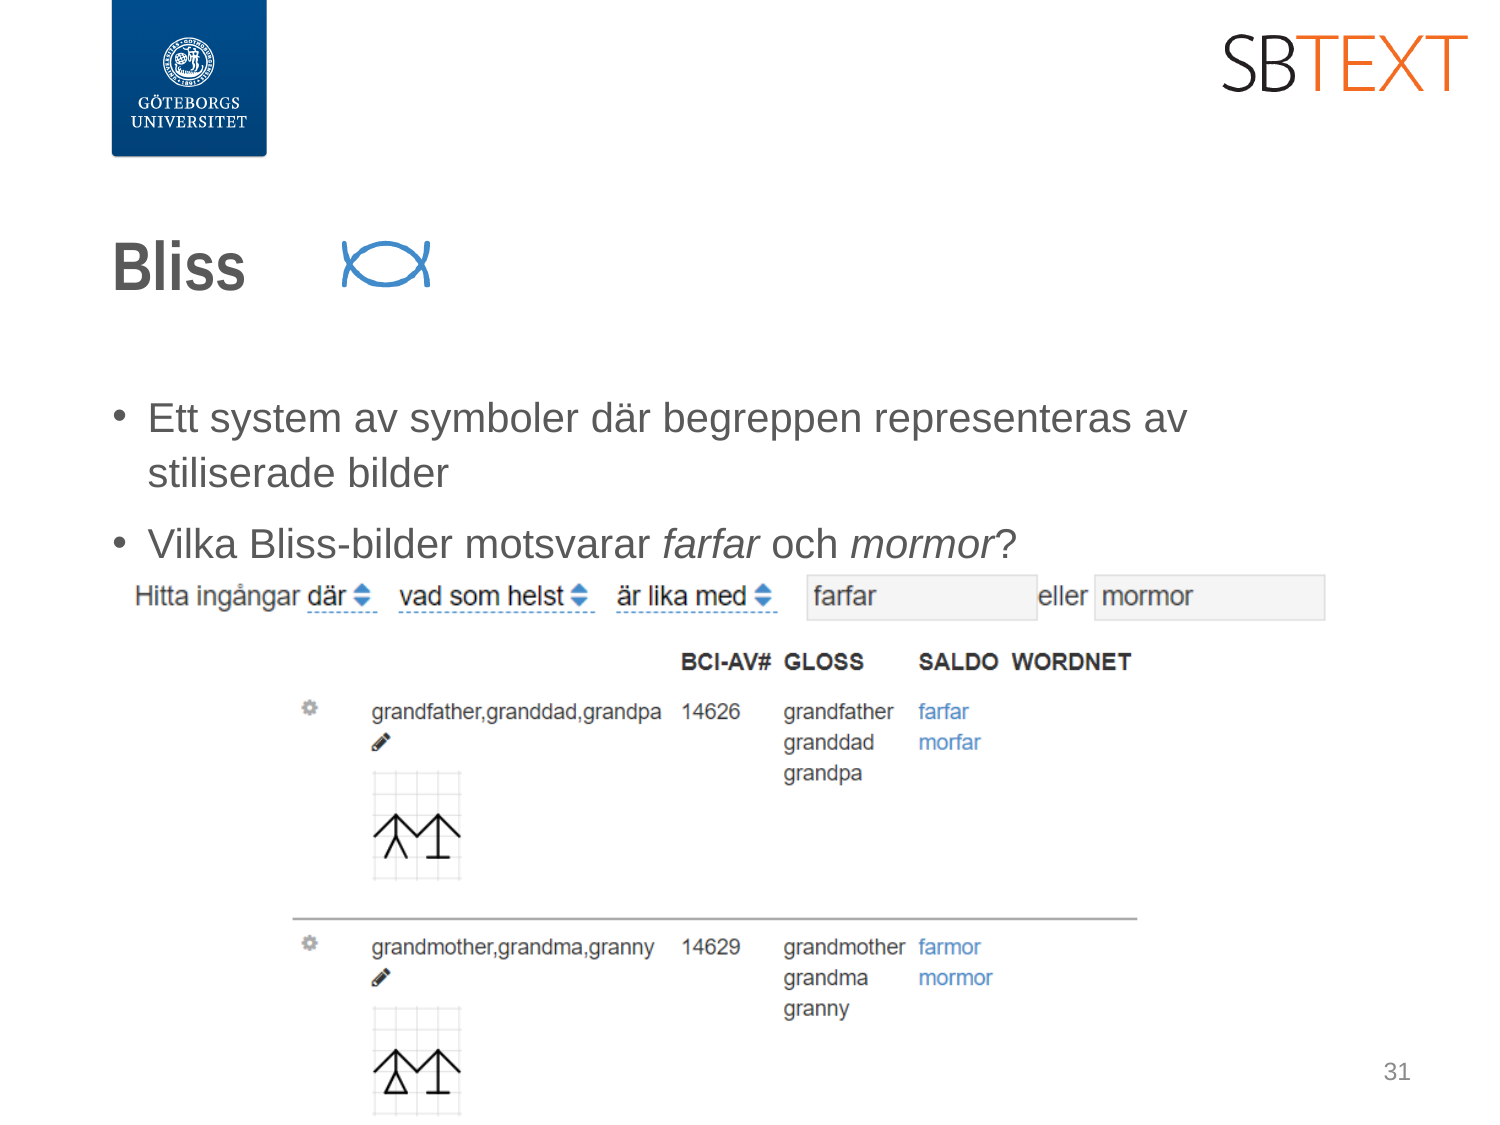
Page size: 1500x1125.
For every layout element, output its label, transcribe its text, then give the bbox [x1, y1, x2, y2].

title Bliss [112, 231, 1412, 362]
slide_number <number> [1316, 1051, 1412, 1091]
list Ett system av symboler där begreppen representeras av stiliserade bilder Vilka Bliss-bilder motsvarar farfar och mormor? [112, 385, 1341, 1012]
picture [289, 642, 1157, 1125]
picture [336, 237, 440, 295]
picture [125, 567, 1341, 638]
picture [110, 0, 268, 159]
picture [1205, 19, 1476, 110]
